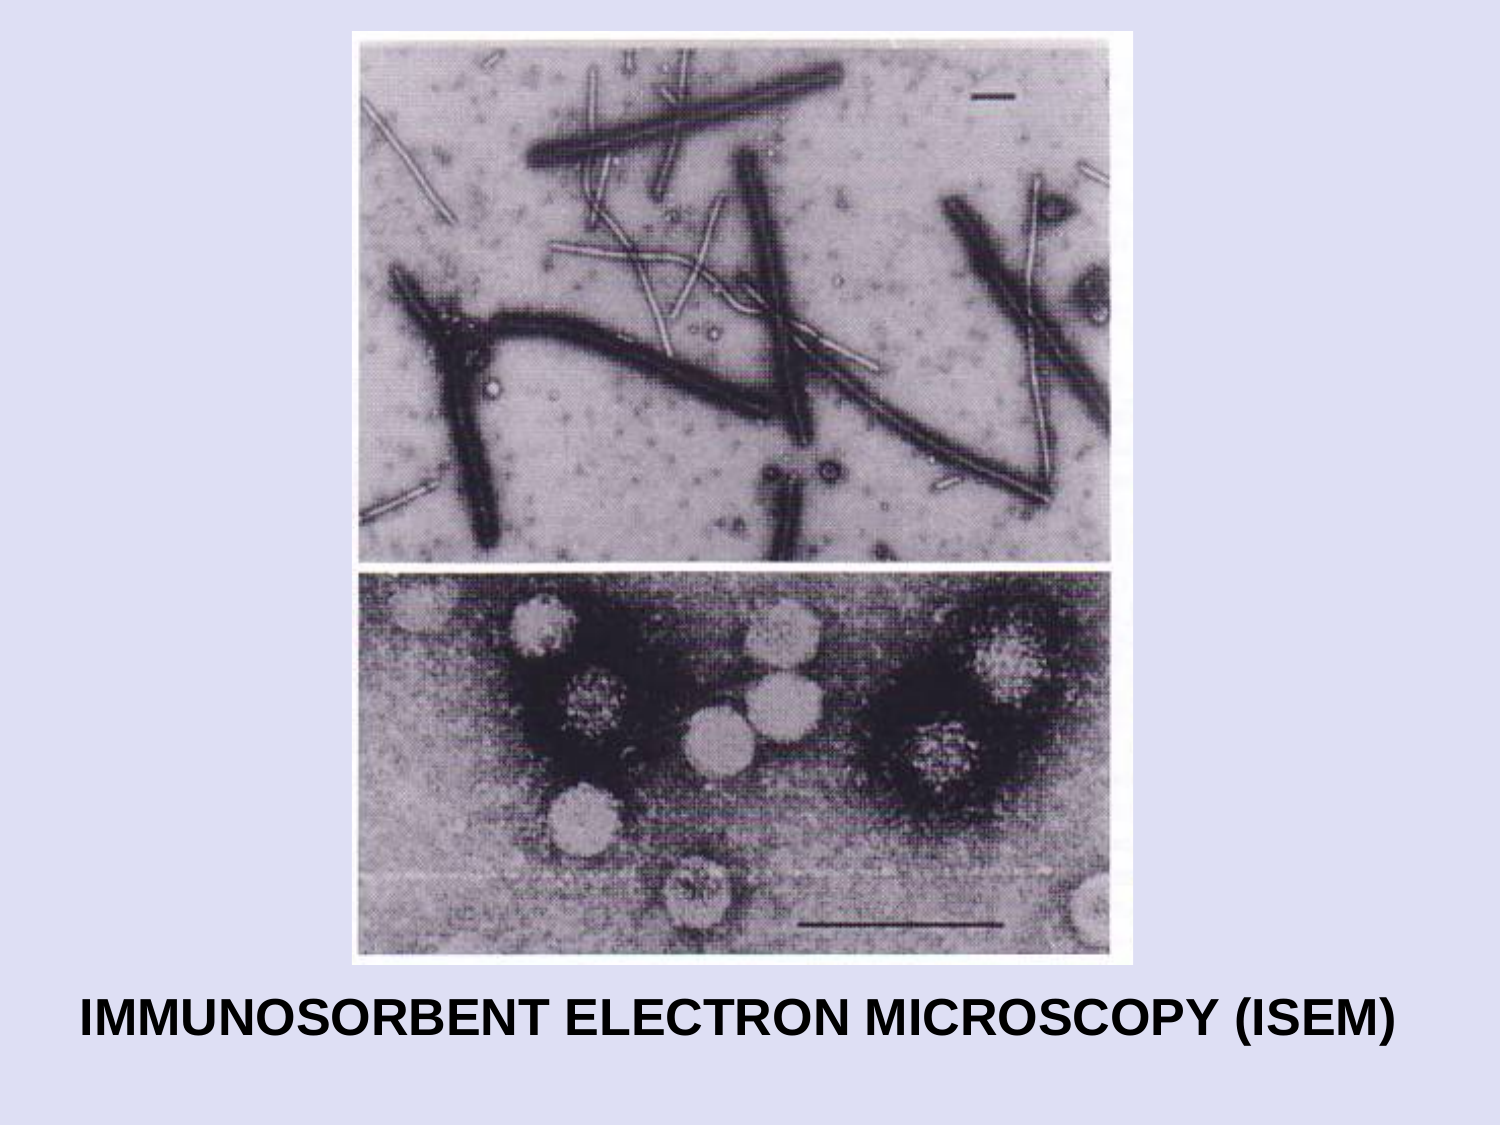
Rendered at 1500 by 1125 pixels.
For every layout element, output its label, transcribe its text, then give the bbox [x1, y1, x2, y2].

text_box IMMUNOSORBENT ELECTRON MICROSCOPY (ISEM) [64, 976, 1447, 1054]
picture [351, 31, 1134, 965]
